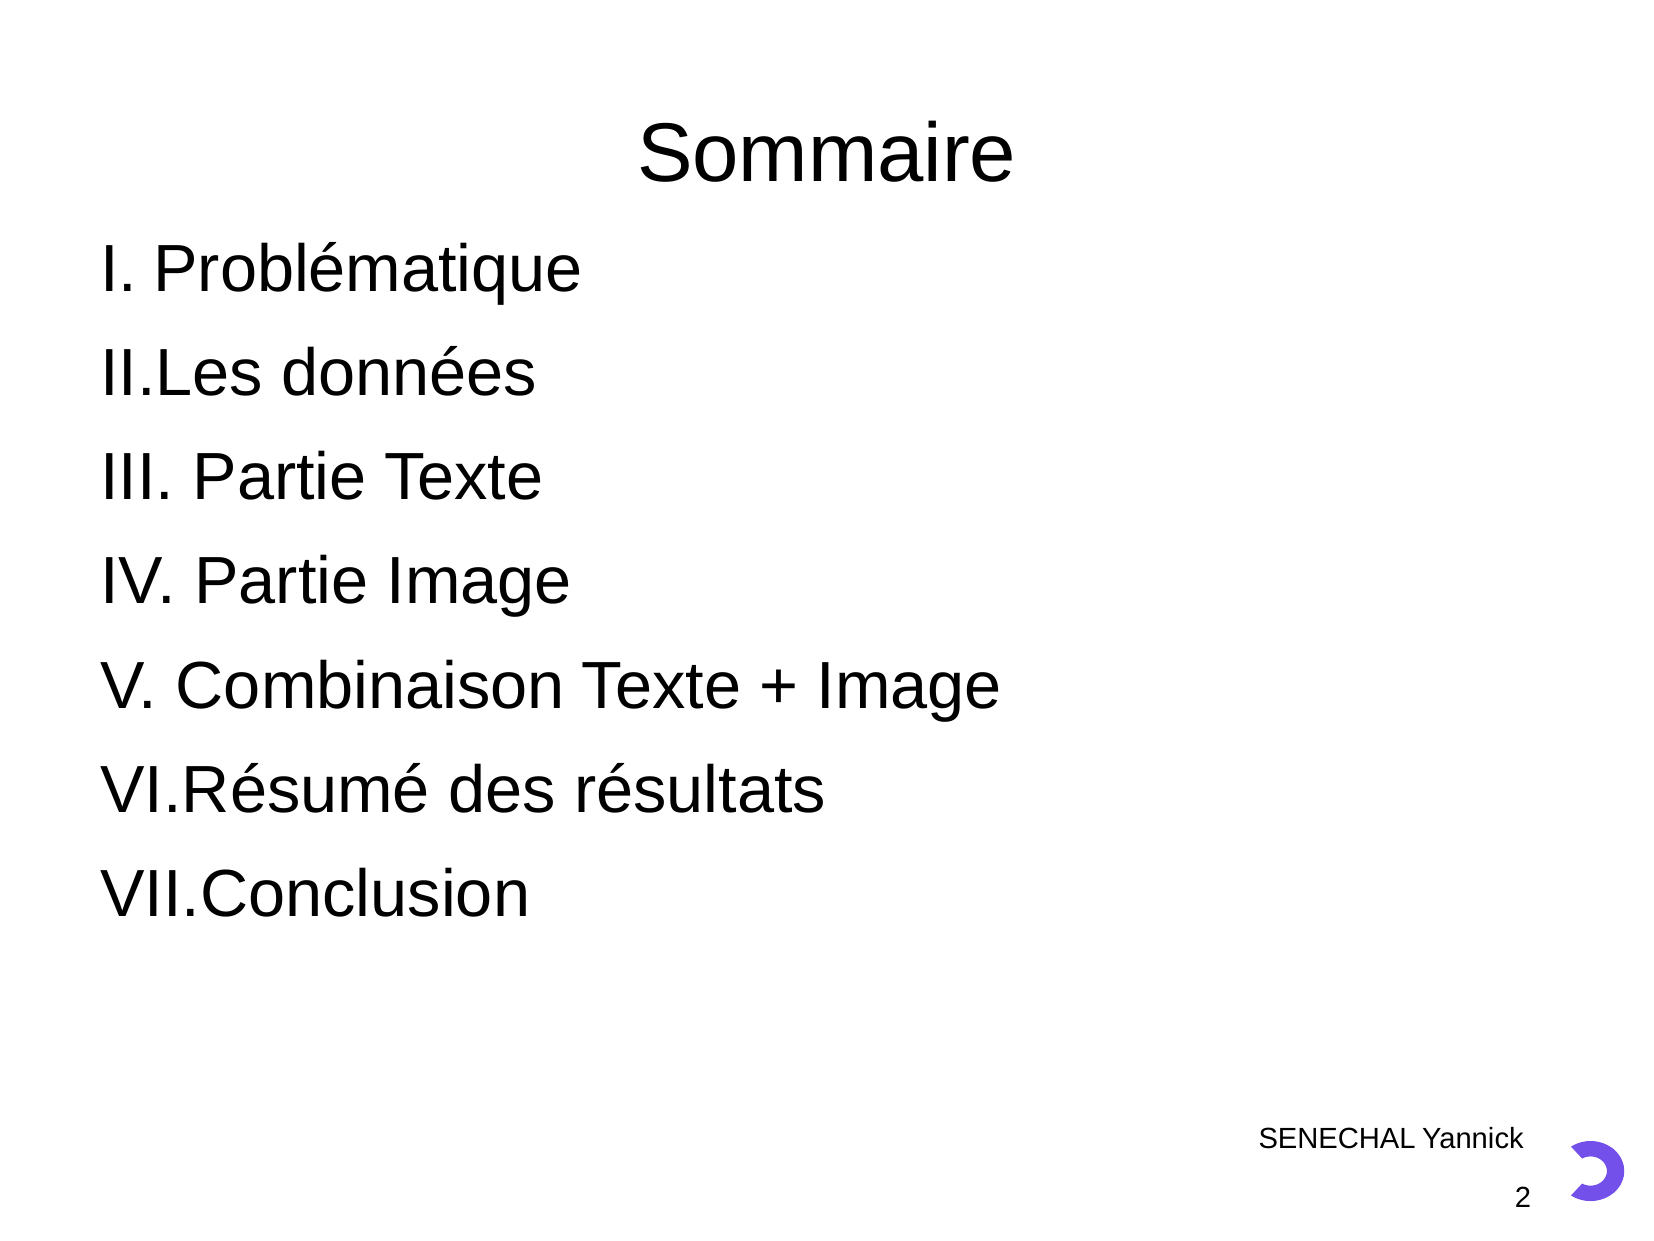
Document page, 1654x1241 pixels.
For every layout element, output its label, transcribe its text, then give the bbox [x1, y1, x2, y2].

picture [1539, 1125, 1642, 1217]
list Problématique Les données Partie Texte Partie Image Combinaison Texte + Image Résumé des résultats Conclusion [82, 230, 1571, 1111]
title Sommaire [82, 49, 1571, 230]
